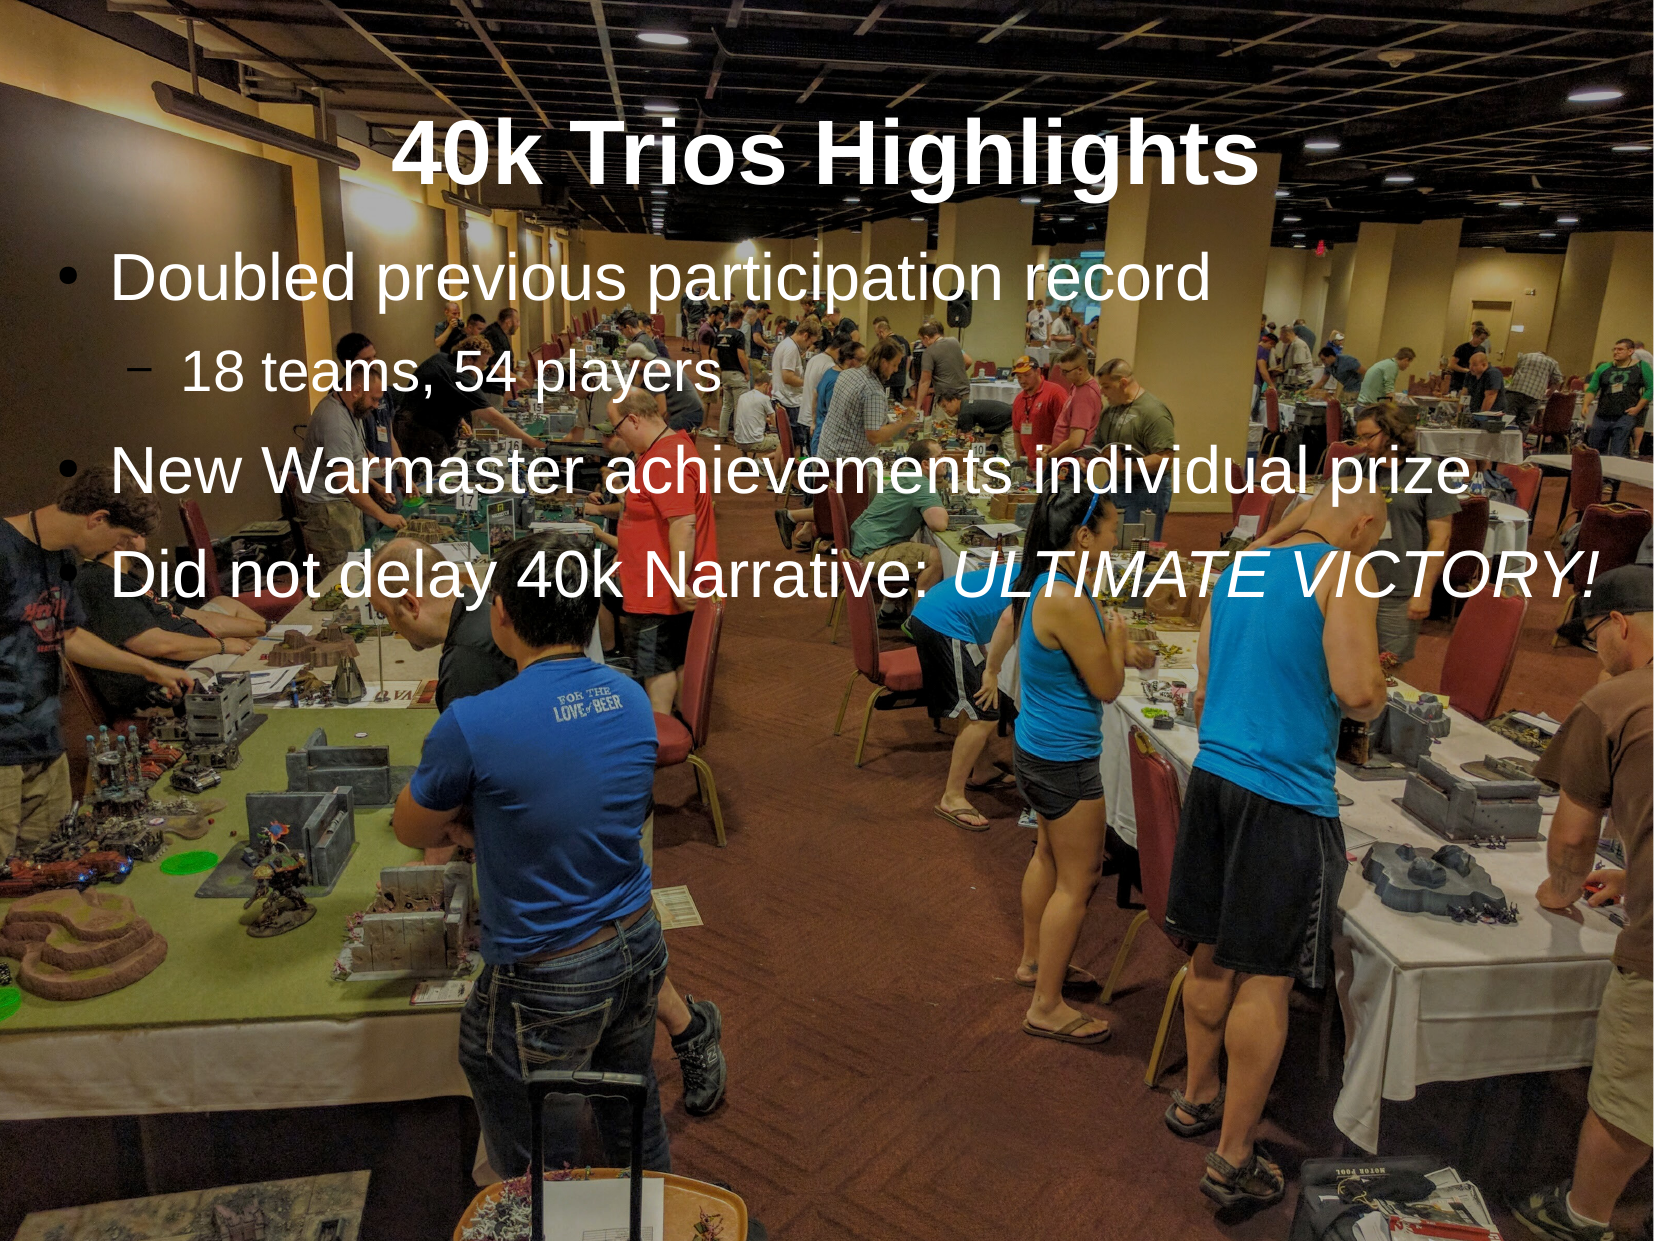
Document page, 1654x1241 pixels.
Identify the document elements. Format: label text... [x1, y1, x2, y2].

picture [0, 0, 1654, 1241]
list Doubled previous participation record 18 teams, 54 players New Warmaster achievements individual prize Did not delay 40k Narrative: ULTIMATE VICTORY! [38, 240, 1621, 960]
title 40k Trios Highlights [82, 49, 1571, 240]
